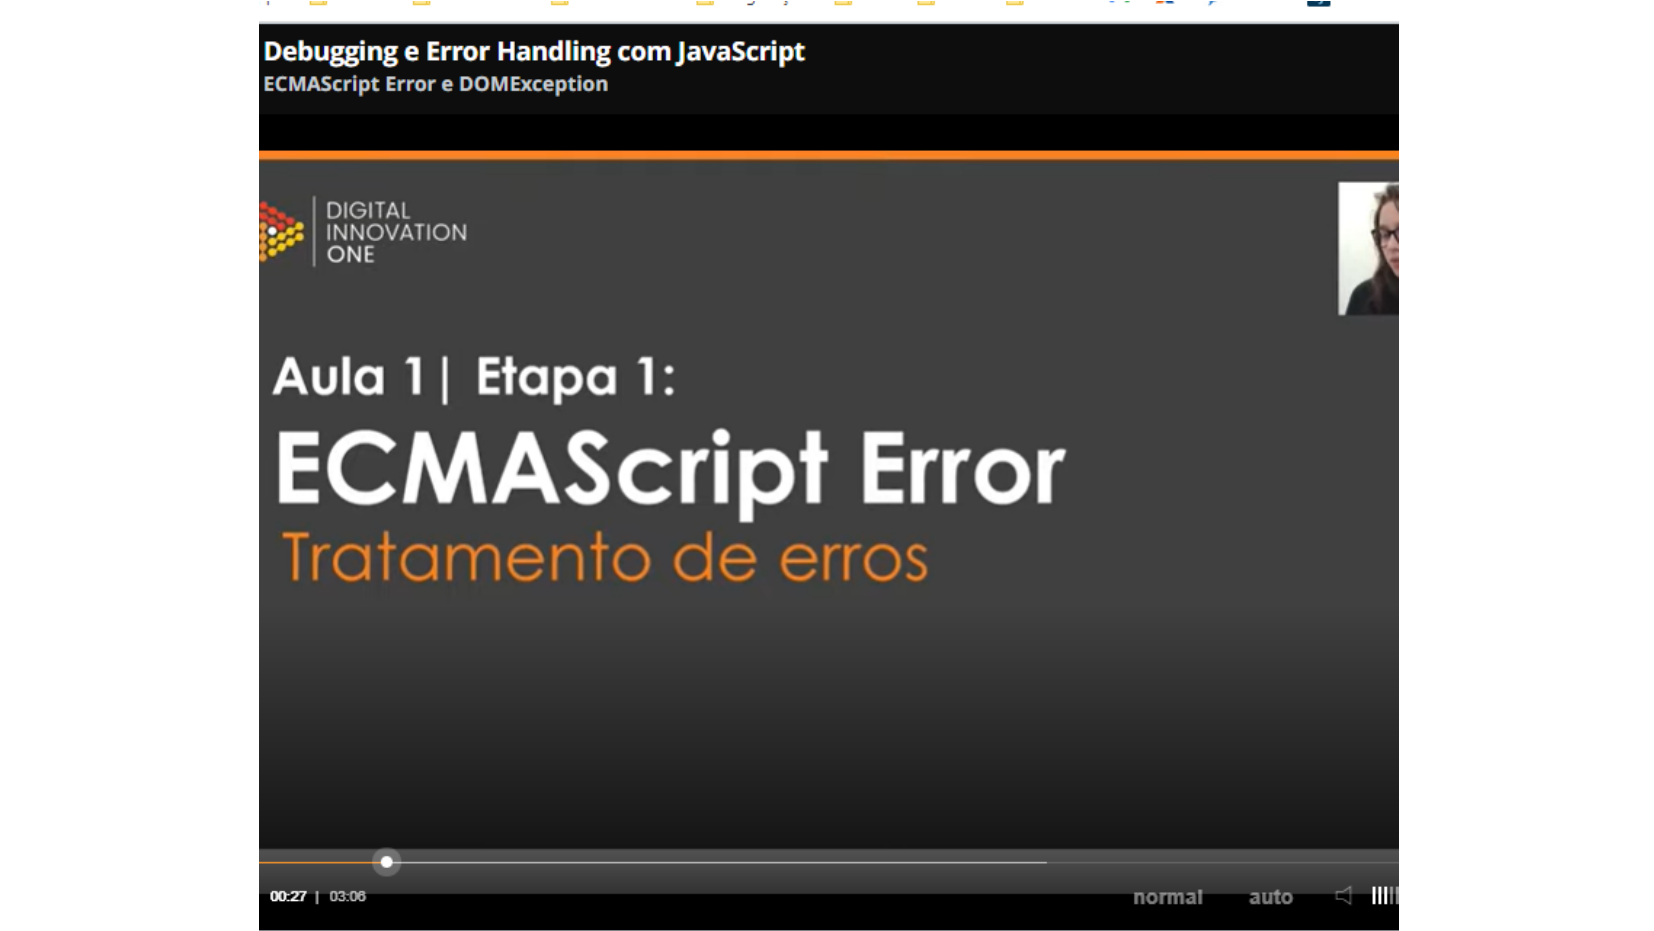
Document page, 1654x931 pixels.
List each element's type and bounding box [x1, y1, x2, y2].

picture [259, 1, 1399, 931]
